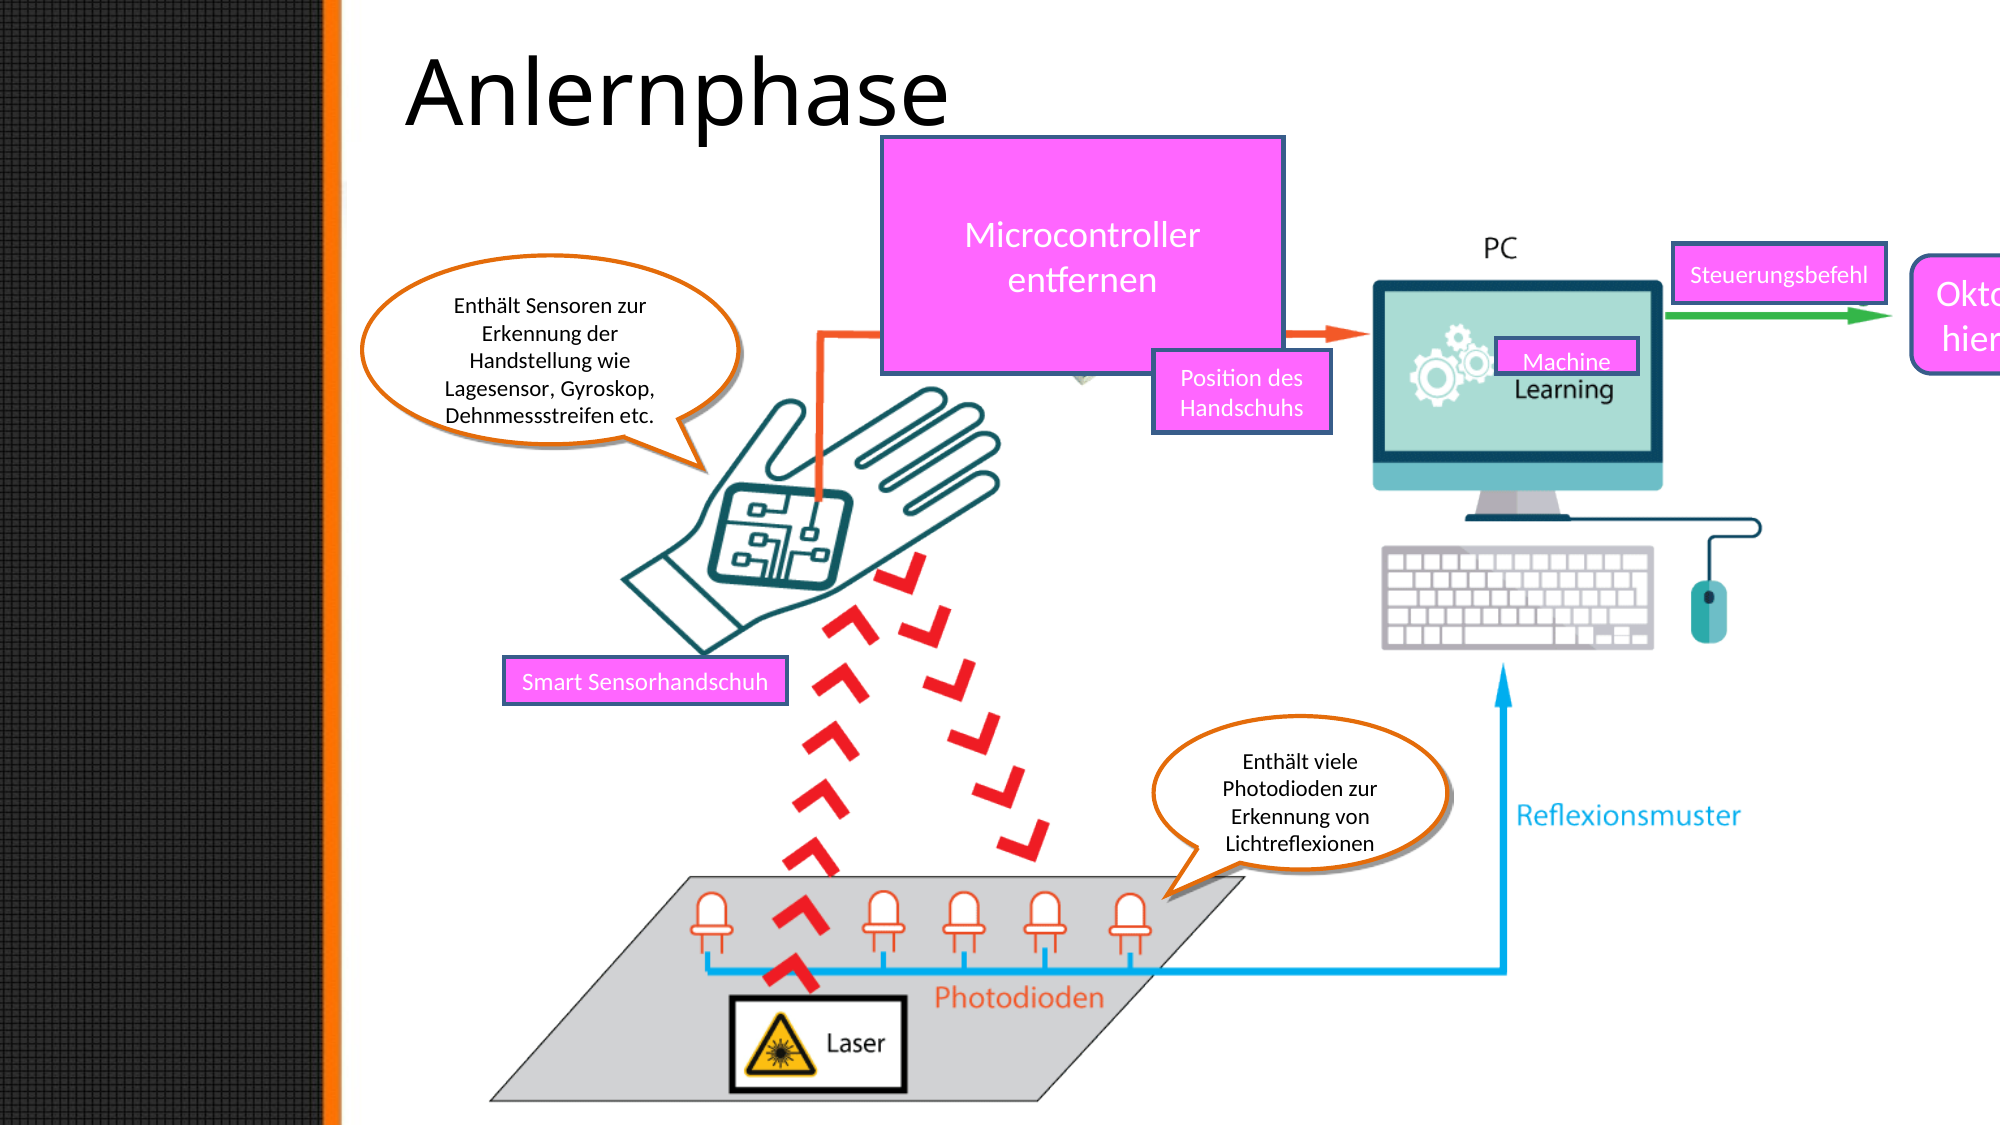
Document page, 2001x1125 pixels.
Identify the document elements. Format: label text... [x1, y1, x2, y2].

title Anlernphase [390, 0, 2000, 205]
text_box Position des Handschuhs [1154, 350, 1331, 433]
text_box Smart Sensorhandschuh [504, 657, 787, 704]
text_box Oktopus hier hin [1911, 255, 2000, 374]
picture [472, 205, 1949, 1125]
text_box Steuerungsbefehl [1673, 244, 1886, 303]
text_box Machine [1496, 338, 1638, 374]
text_box Enthält viele Photodioden zur Erkennung von Lichtreflexionen [1153, 716, 1448, 896]
text_box Enthält Sensoren zur Erkennung der Handstellung wie Lagesensor, Gyroskop, Dehnmessstreifen etc. [362, 255, 739, 468]
text_box Microcontroller entfernen [882, 205, 1284, 373]
